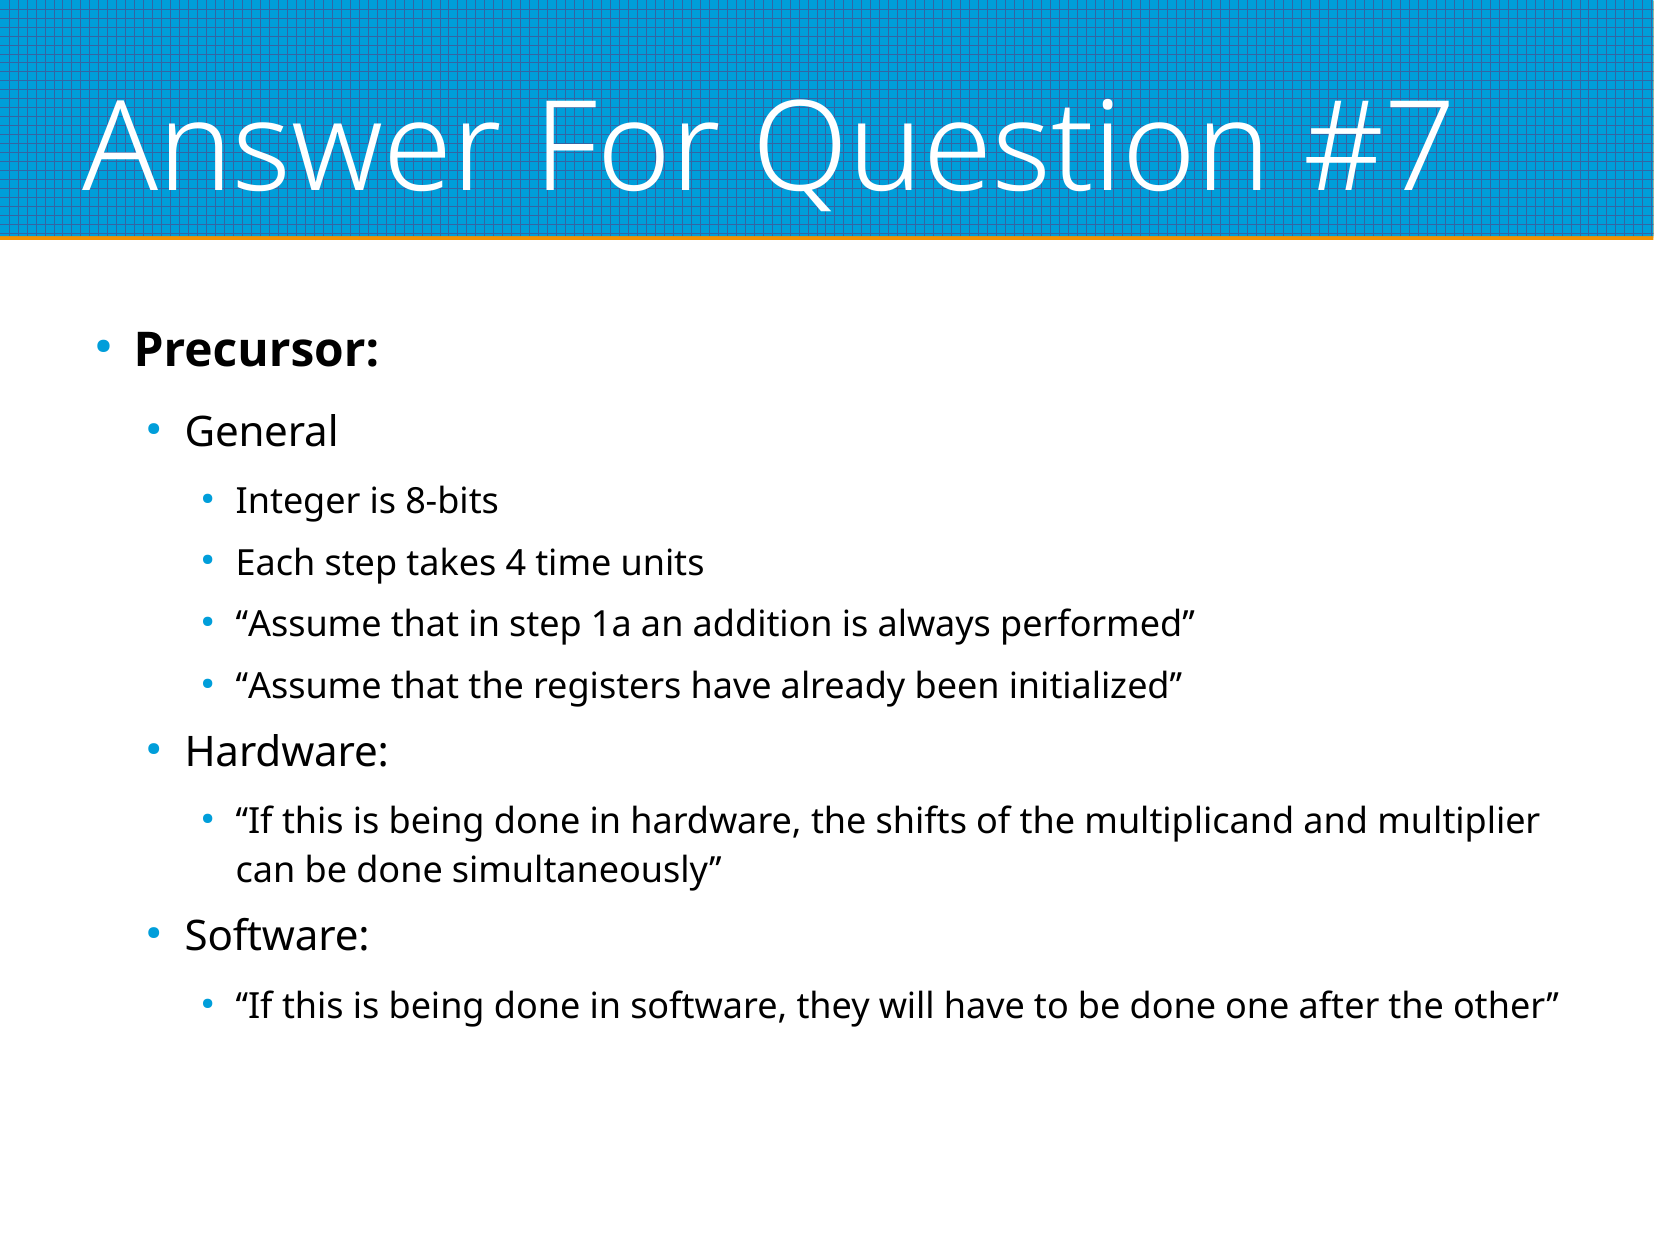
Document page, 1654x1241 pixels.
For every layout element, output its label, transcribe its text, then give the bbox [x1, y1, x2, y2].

list Precursor: General Integer is 8-bits Each step takes 4 time units ‘‘Assume that in step 1a an addition is always performed’’ ‘‘Assume that the registers have already been initialized’’ Hardware: ‘‘If this is being done in hardware, the shifts of the multiplicand and multiplier can be done simultaneously’’ Software: ‘‘If this is being done in software, they will have to be done one after the other’’ [82, 314, 1563, 1081]
title Answer For Question #7 [82, 19, 1571, 227]
